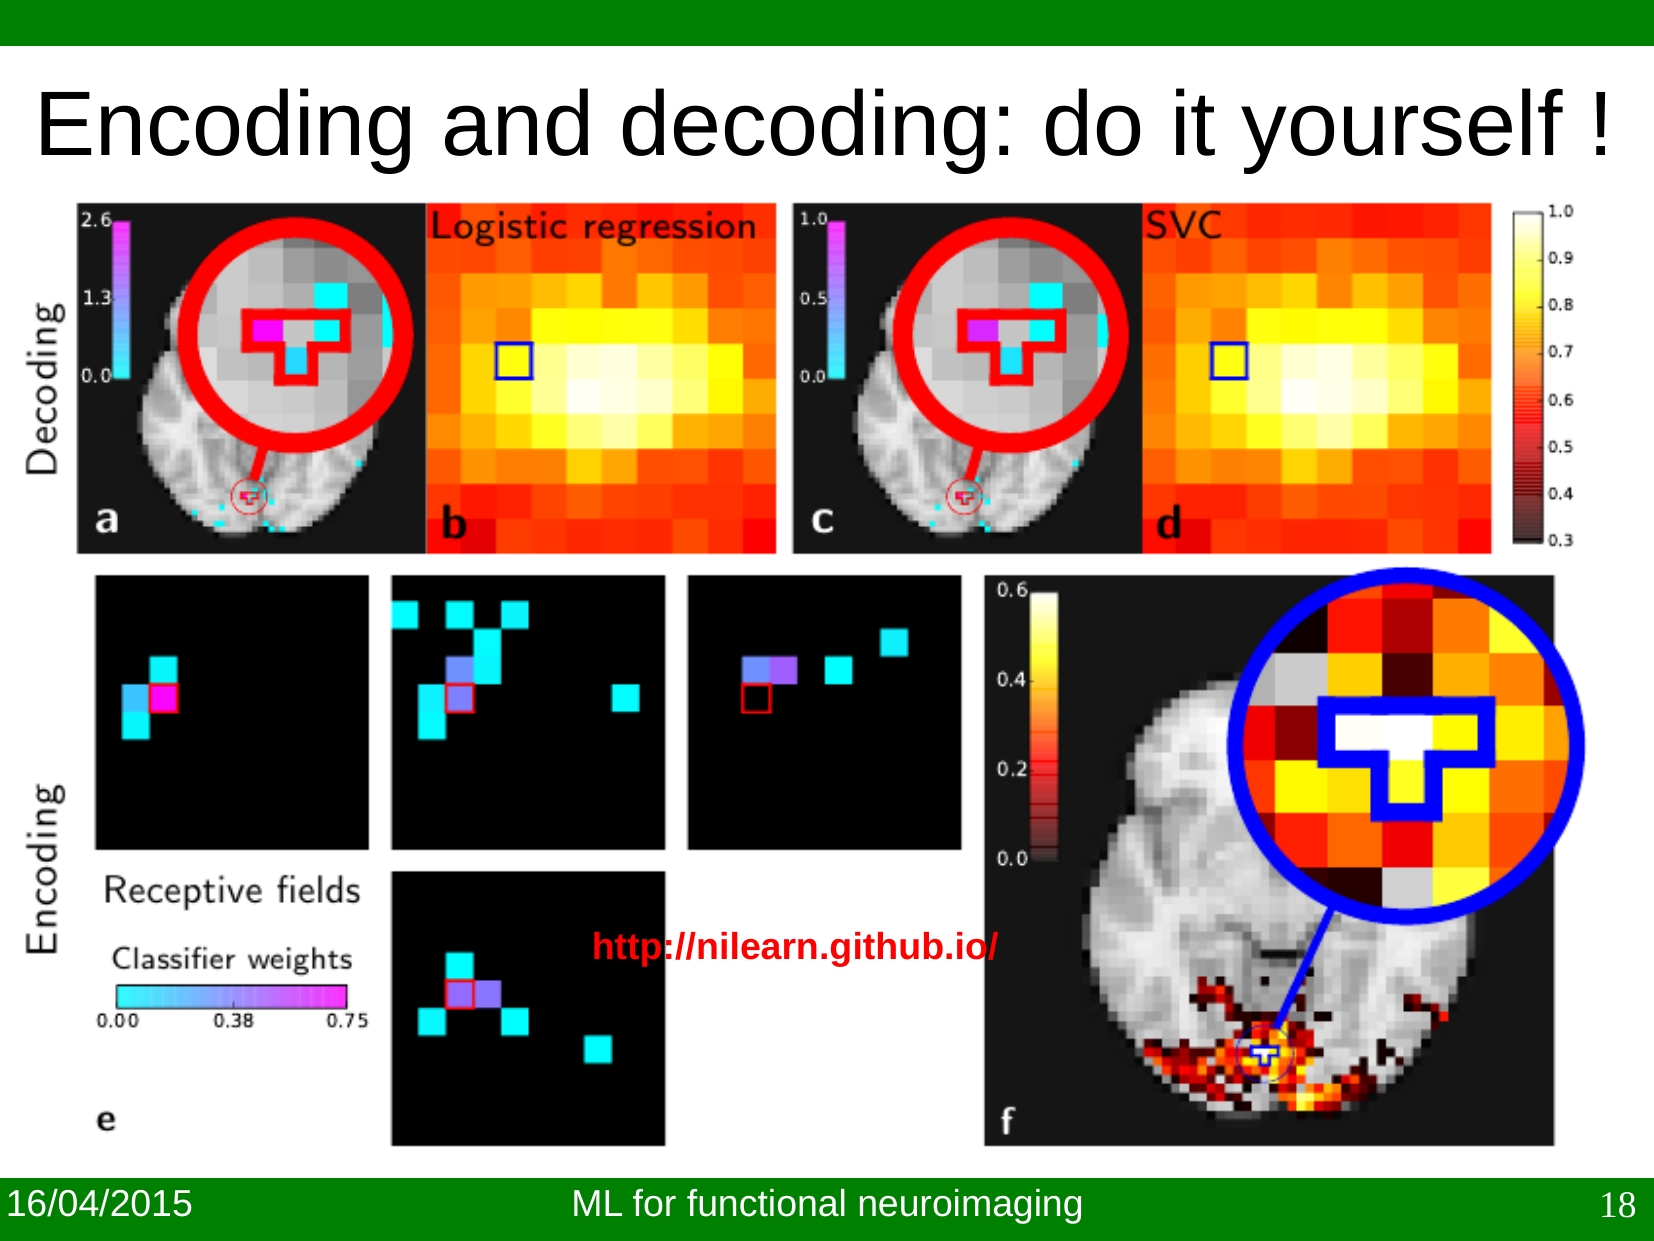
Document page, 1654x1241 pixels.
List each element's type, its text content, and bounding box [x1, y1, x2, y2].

picture [5, 188, 1595, 1164]
title Encoding and decoding: do it yourself ! [30, 19, 1621, 227]
text_box http://nilearn.github.io/ [577, 918, 1021, 976]
